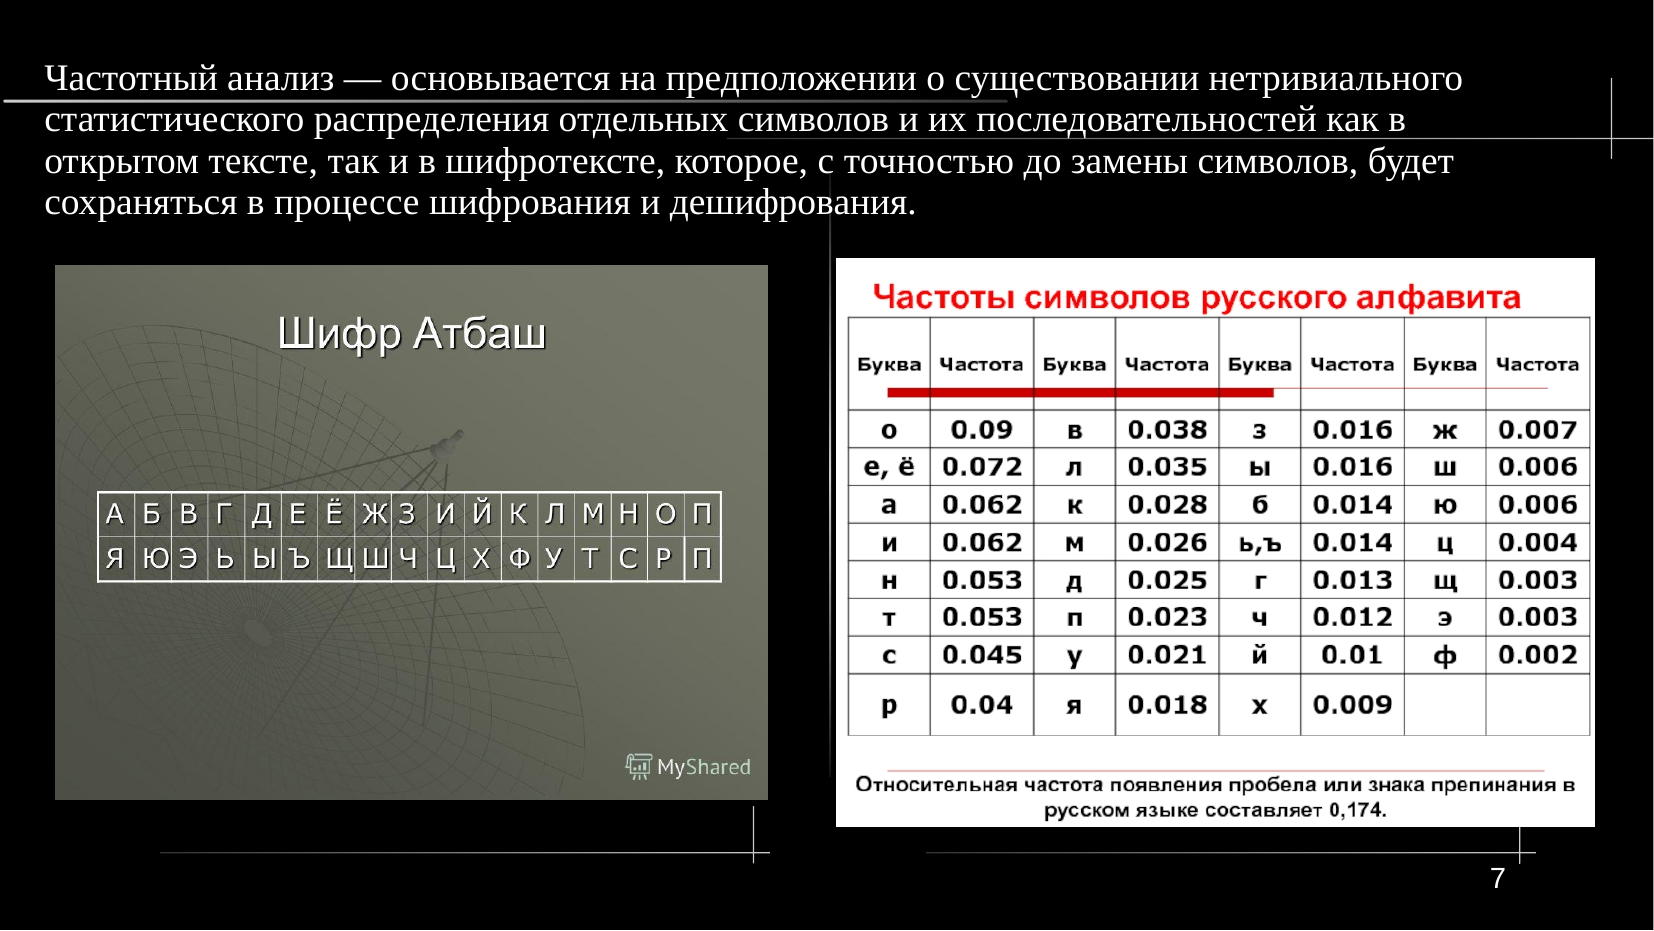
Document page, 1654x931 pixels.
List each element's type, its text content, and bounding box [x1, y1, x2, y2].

text_box Частотный анализ — основывается на предположении о существовании нетривиального статистического распределения отдельных символов и их последовательностей как в открытом тексте, так и в шифротексте, которое, с точностью до замены символов, будет сохраняться в процессе шифрования и дешифрования. [29, 49, 1536, 259]
picture [836, 258, 1595, 827]
picture [55, 265, 768, 800]
